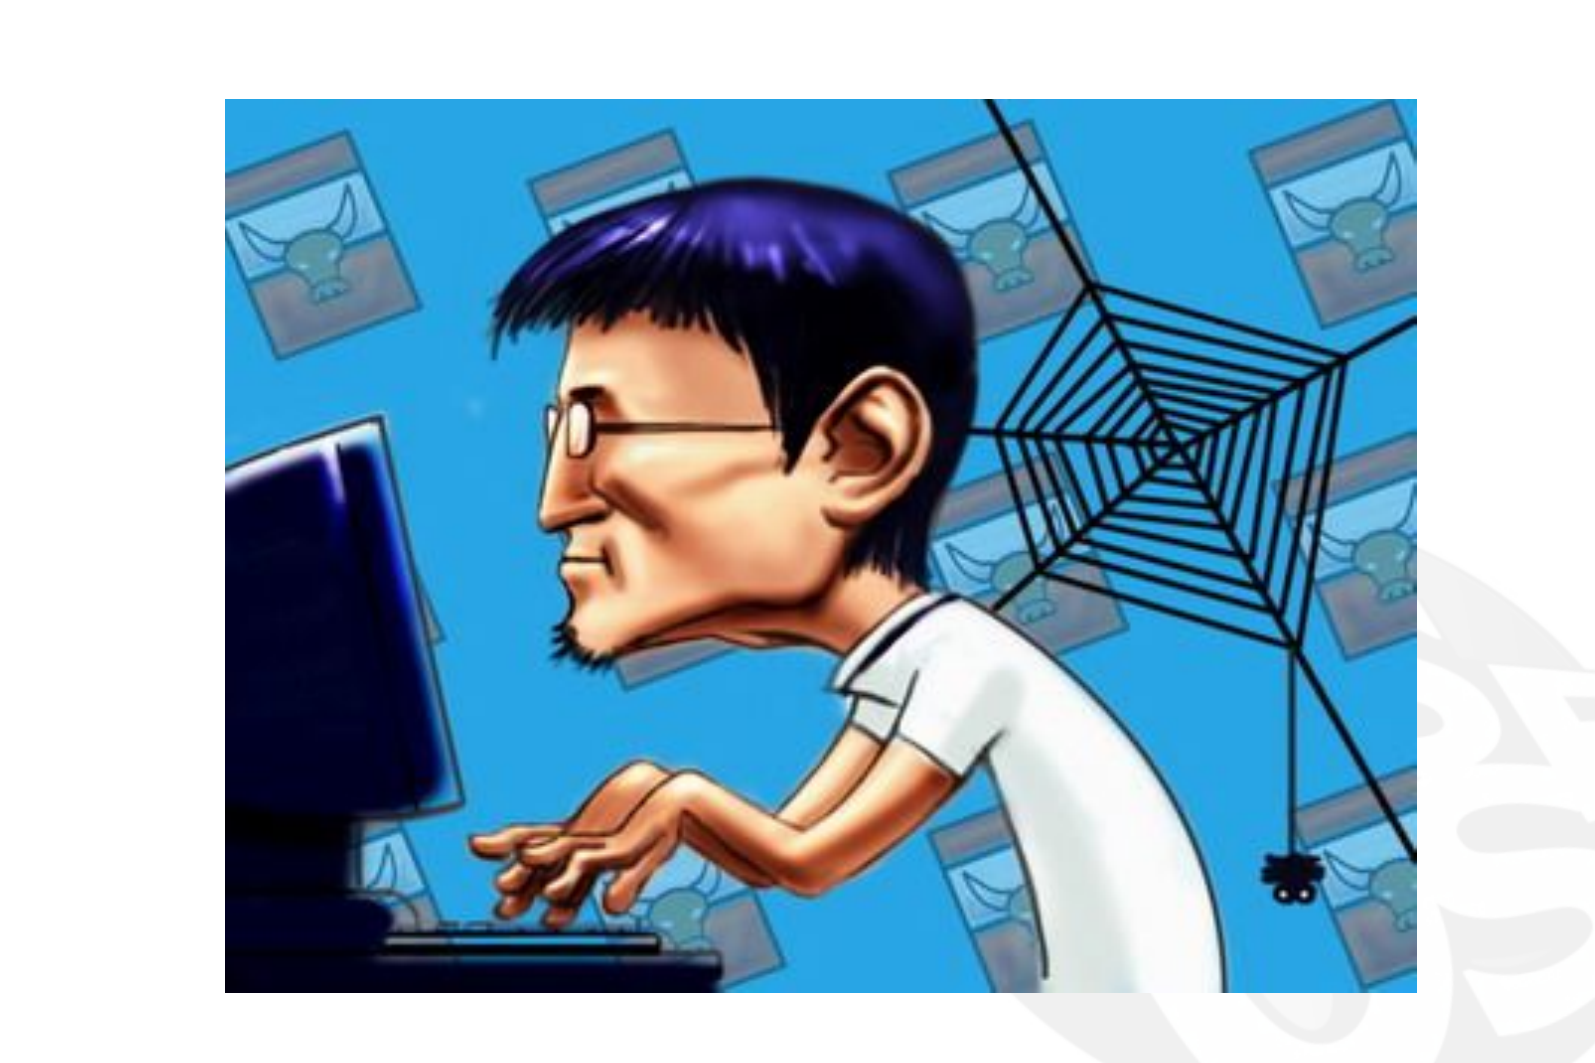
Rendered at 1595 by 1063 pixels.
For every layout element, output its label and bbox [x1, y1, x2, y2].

picture [225, 99, 1417, 993]
